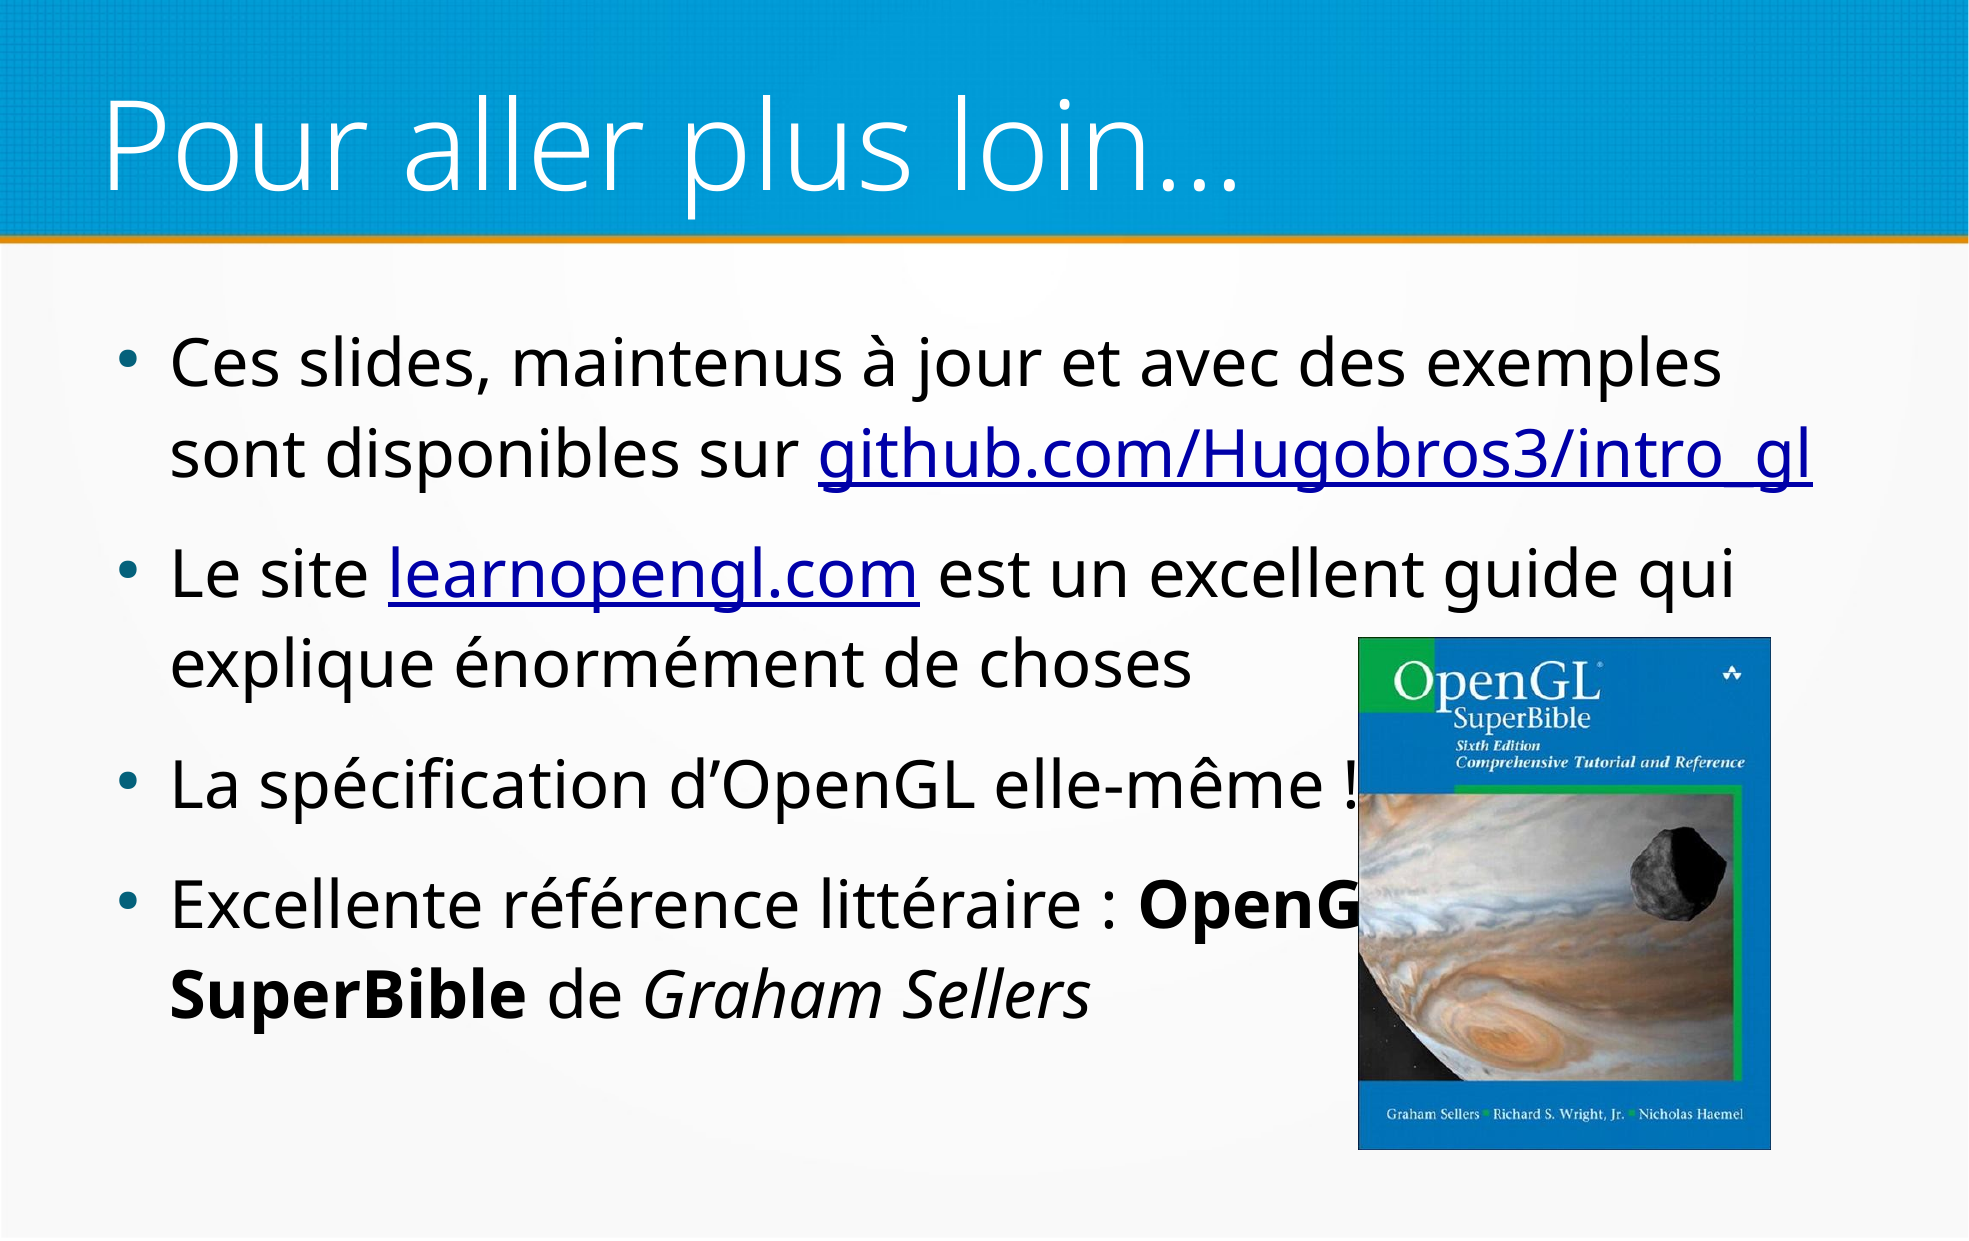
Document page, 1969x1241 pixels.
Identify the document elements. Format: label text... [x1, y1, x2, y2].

picture [0, 233, 1969, 1241]
title Pour aller plus loin... [98, 19, 1870, 227]
list Ces slides, maintenus à jour et avec des exemples sont disponibles sur github.com/Hugobros3/intro_gl Le site learnopengl.com est un excellent guide qui explique énormément de choses La spécification d’OpenGL elle-même ! Excellente référence littéraire : OpenGL SuperBible de Graham Sellers [98, 315, 1861, 1081]
